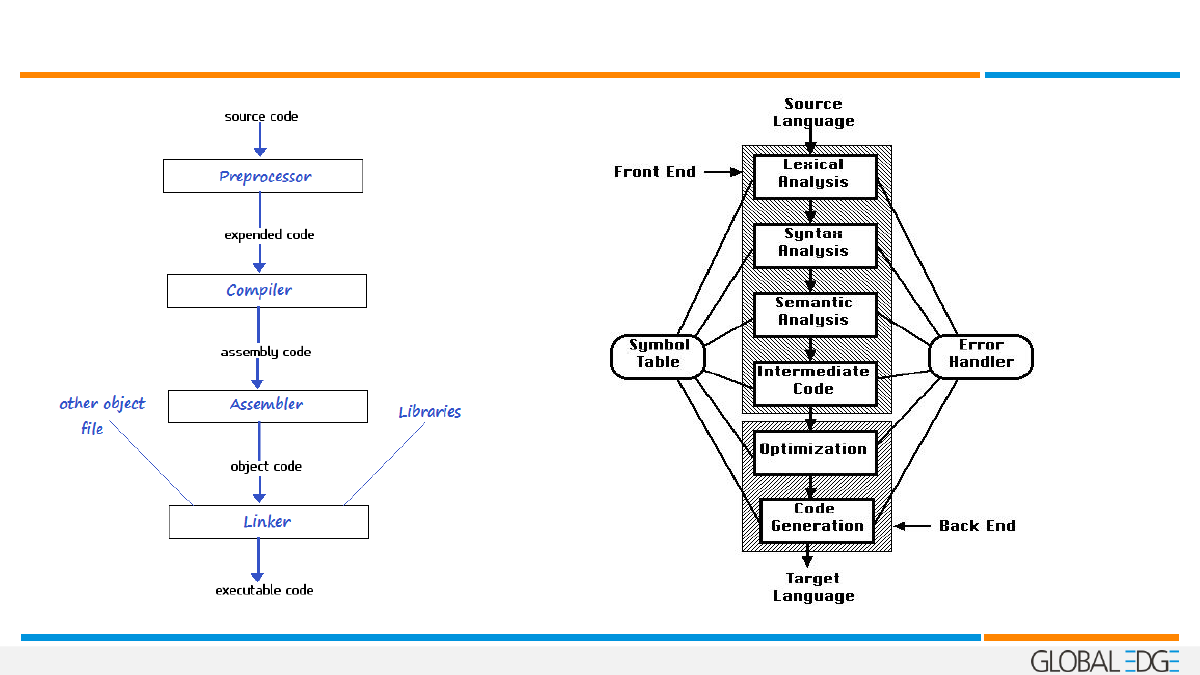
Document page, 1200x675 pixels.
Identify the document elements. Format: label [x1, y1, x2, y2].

picture [47, 100, 485, 621]
picture [602, 94, 1134, 606]
picture [1031, 650, 1179, 672]
